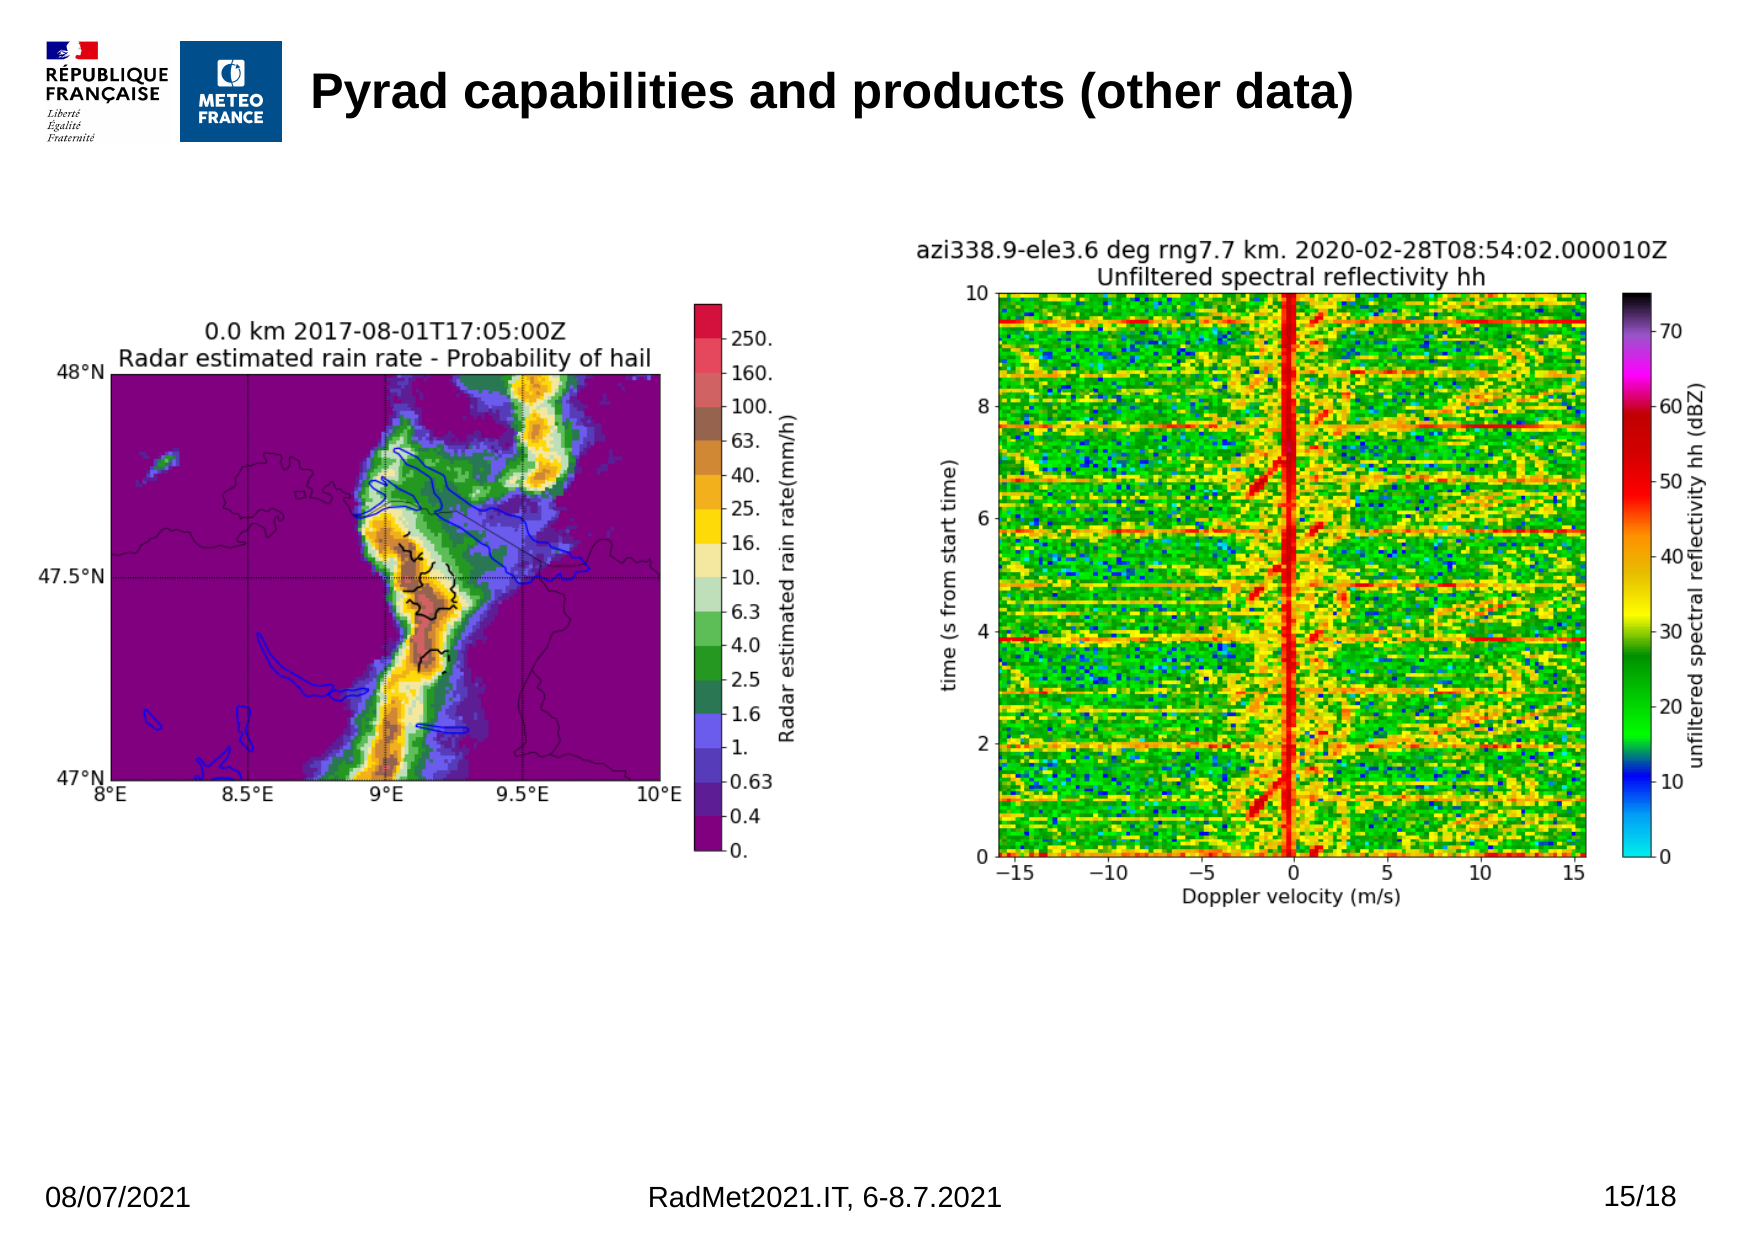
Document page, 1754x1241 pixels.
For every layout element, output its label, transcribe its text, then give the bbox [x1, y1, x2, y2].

picture [0, 219, 1754, 928]
picture [180, 41, 282, 142]
picture [46, 41, 172, 142]
title Pyrad capabilities and products (other data) [310, 40, 1697, 142]
